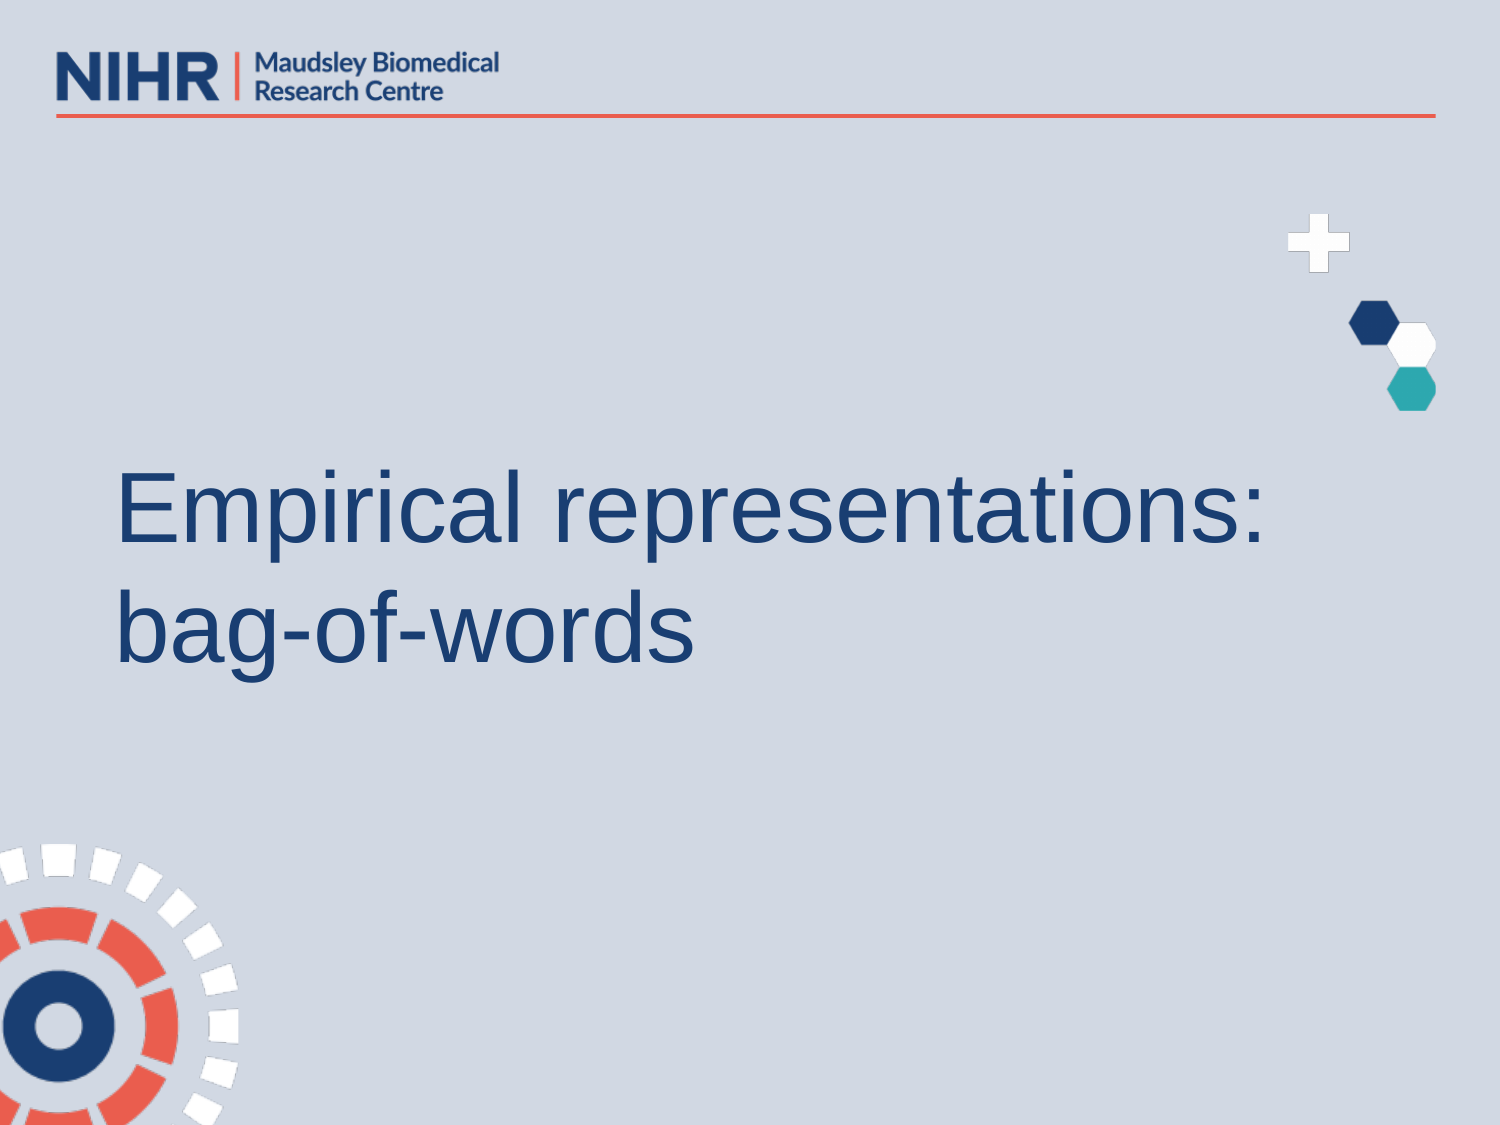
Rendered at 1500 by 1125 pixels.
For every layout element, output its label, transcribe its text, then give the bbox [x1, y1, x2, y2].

title Empirical representations: bag-of-words [99, 453, 1453, 672]
picture [27, 17, 528, 136]
